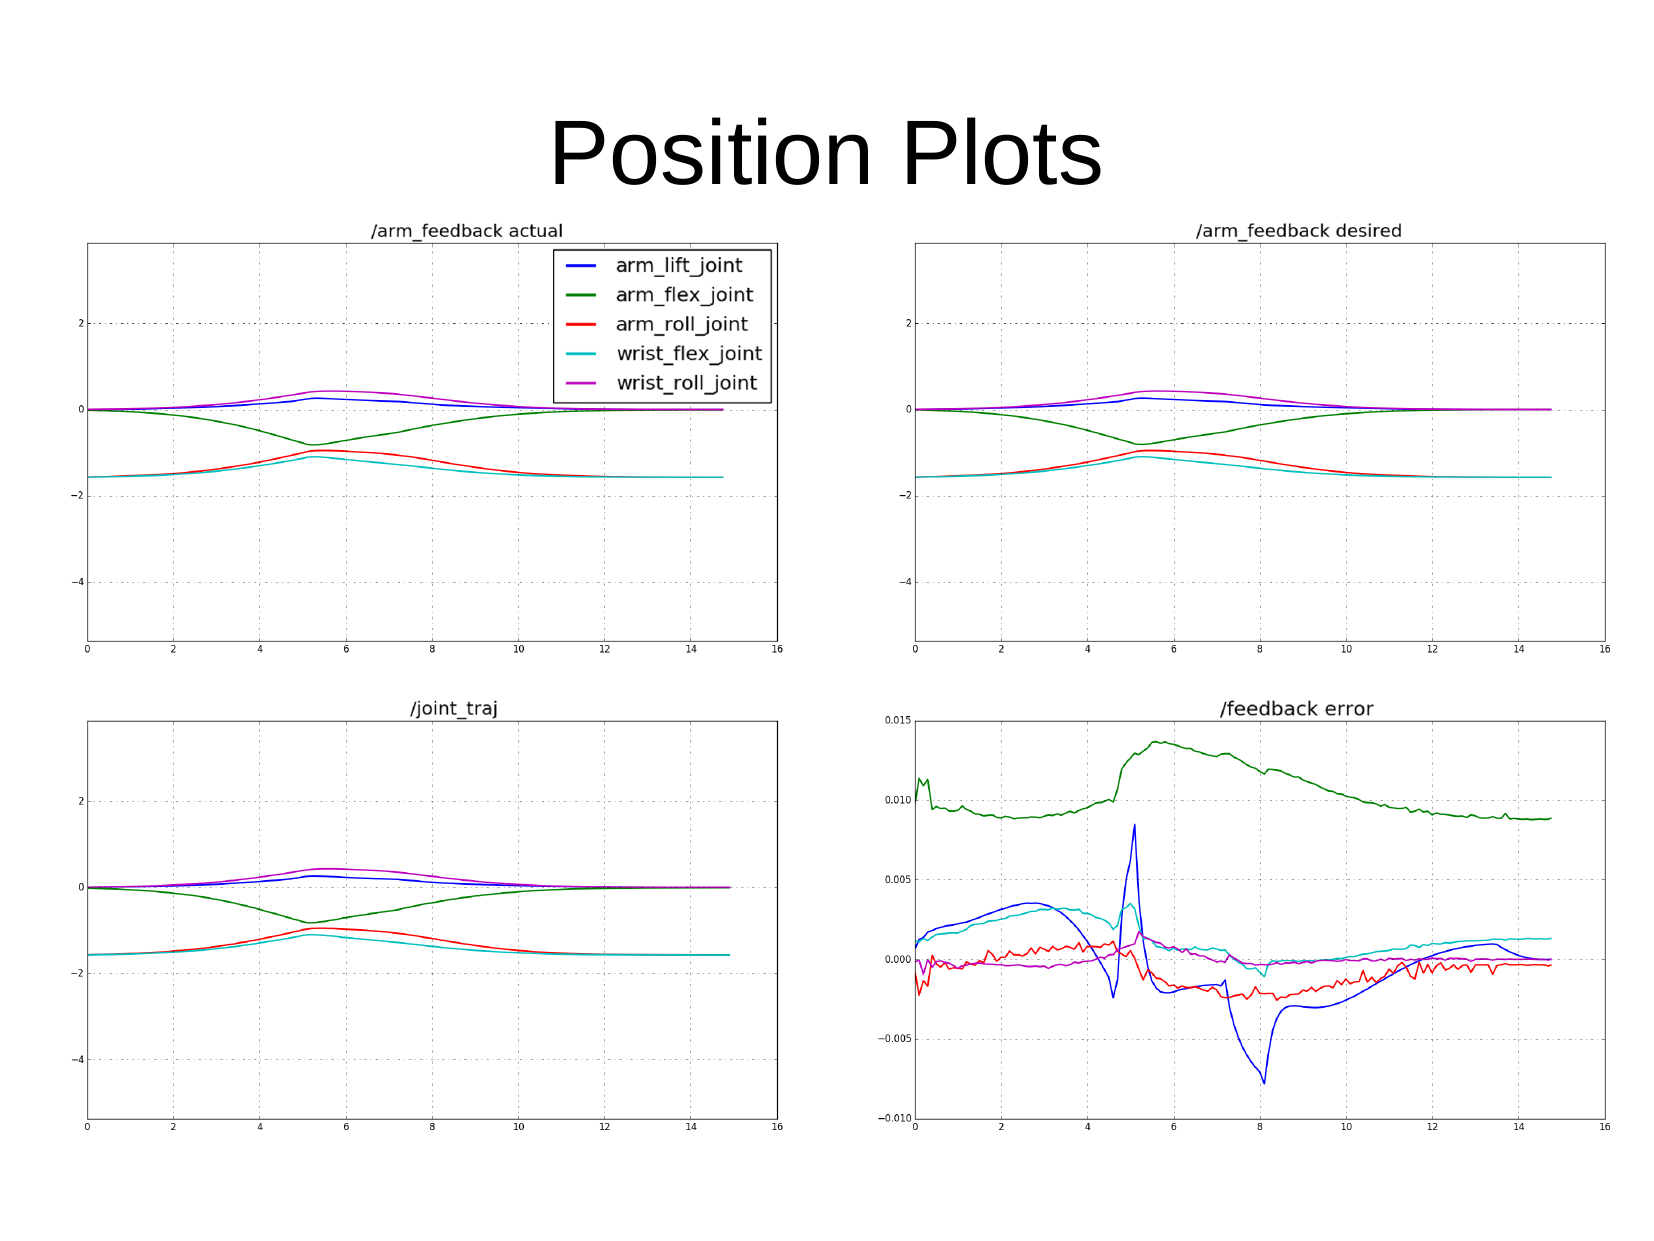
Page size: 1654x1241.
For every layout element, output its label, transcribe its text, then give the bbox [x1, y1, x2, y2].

title Position Plots [82, 49, 1571, 209]
picture [33, 209, 1636, 1156]
